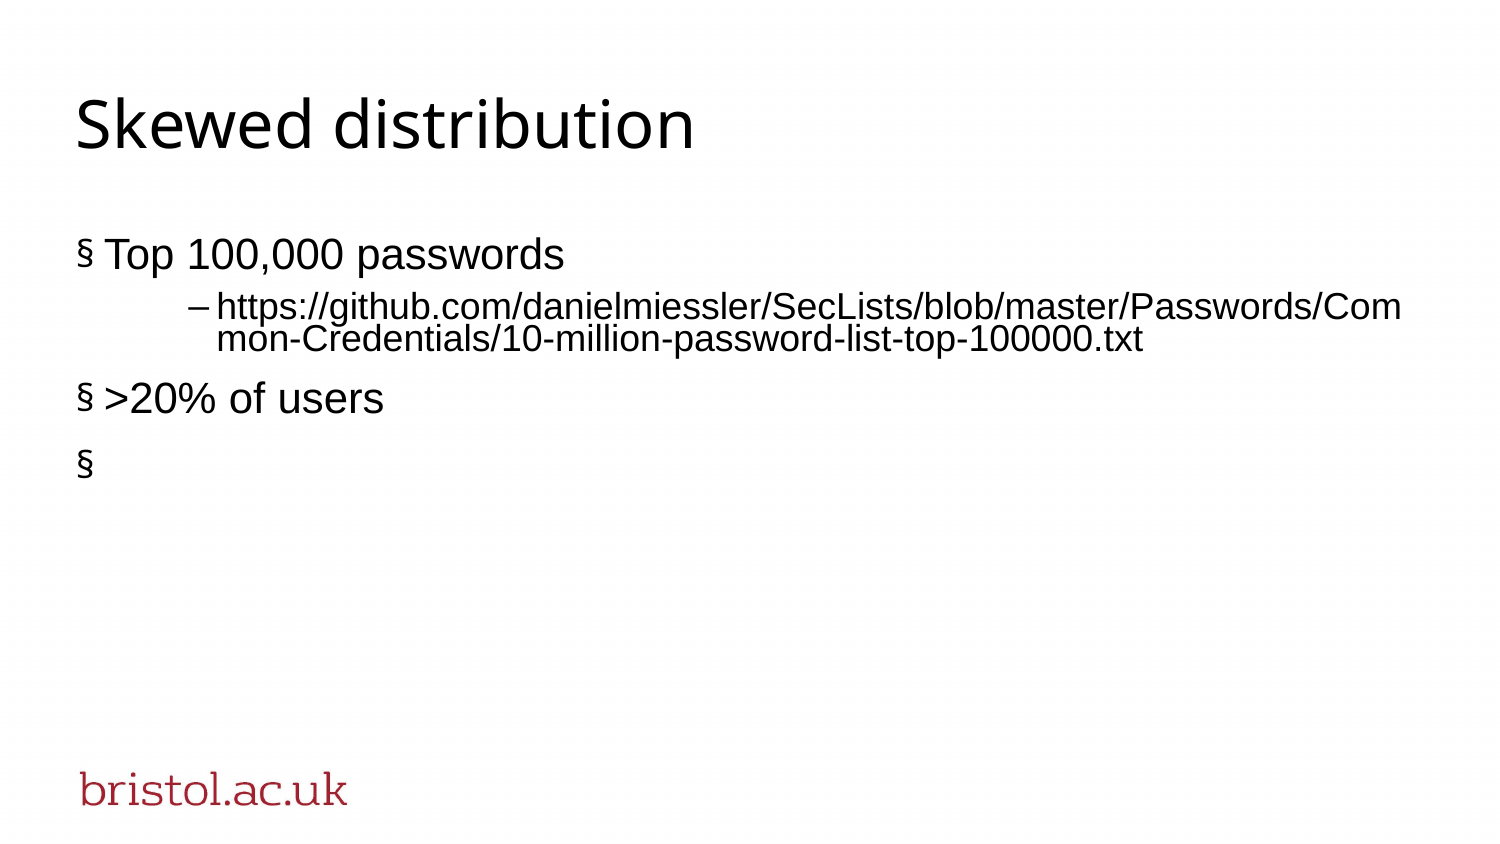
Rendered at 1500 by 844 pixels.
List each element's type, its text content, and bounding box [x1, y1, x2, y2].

list Top 100,000 passwords https://github.com/danielmiessler/SecLists/blob/master/Passwords/Common-Credentials/10-million-password-list-top-100000.txt >20% of users [60, 224, 1440, 699]
title Skewed distribution [60, 44, 1440, 209]
